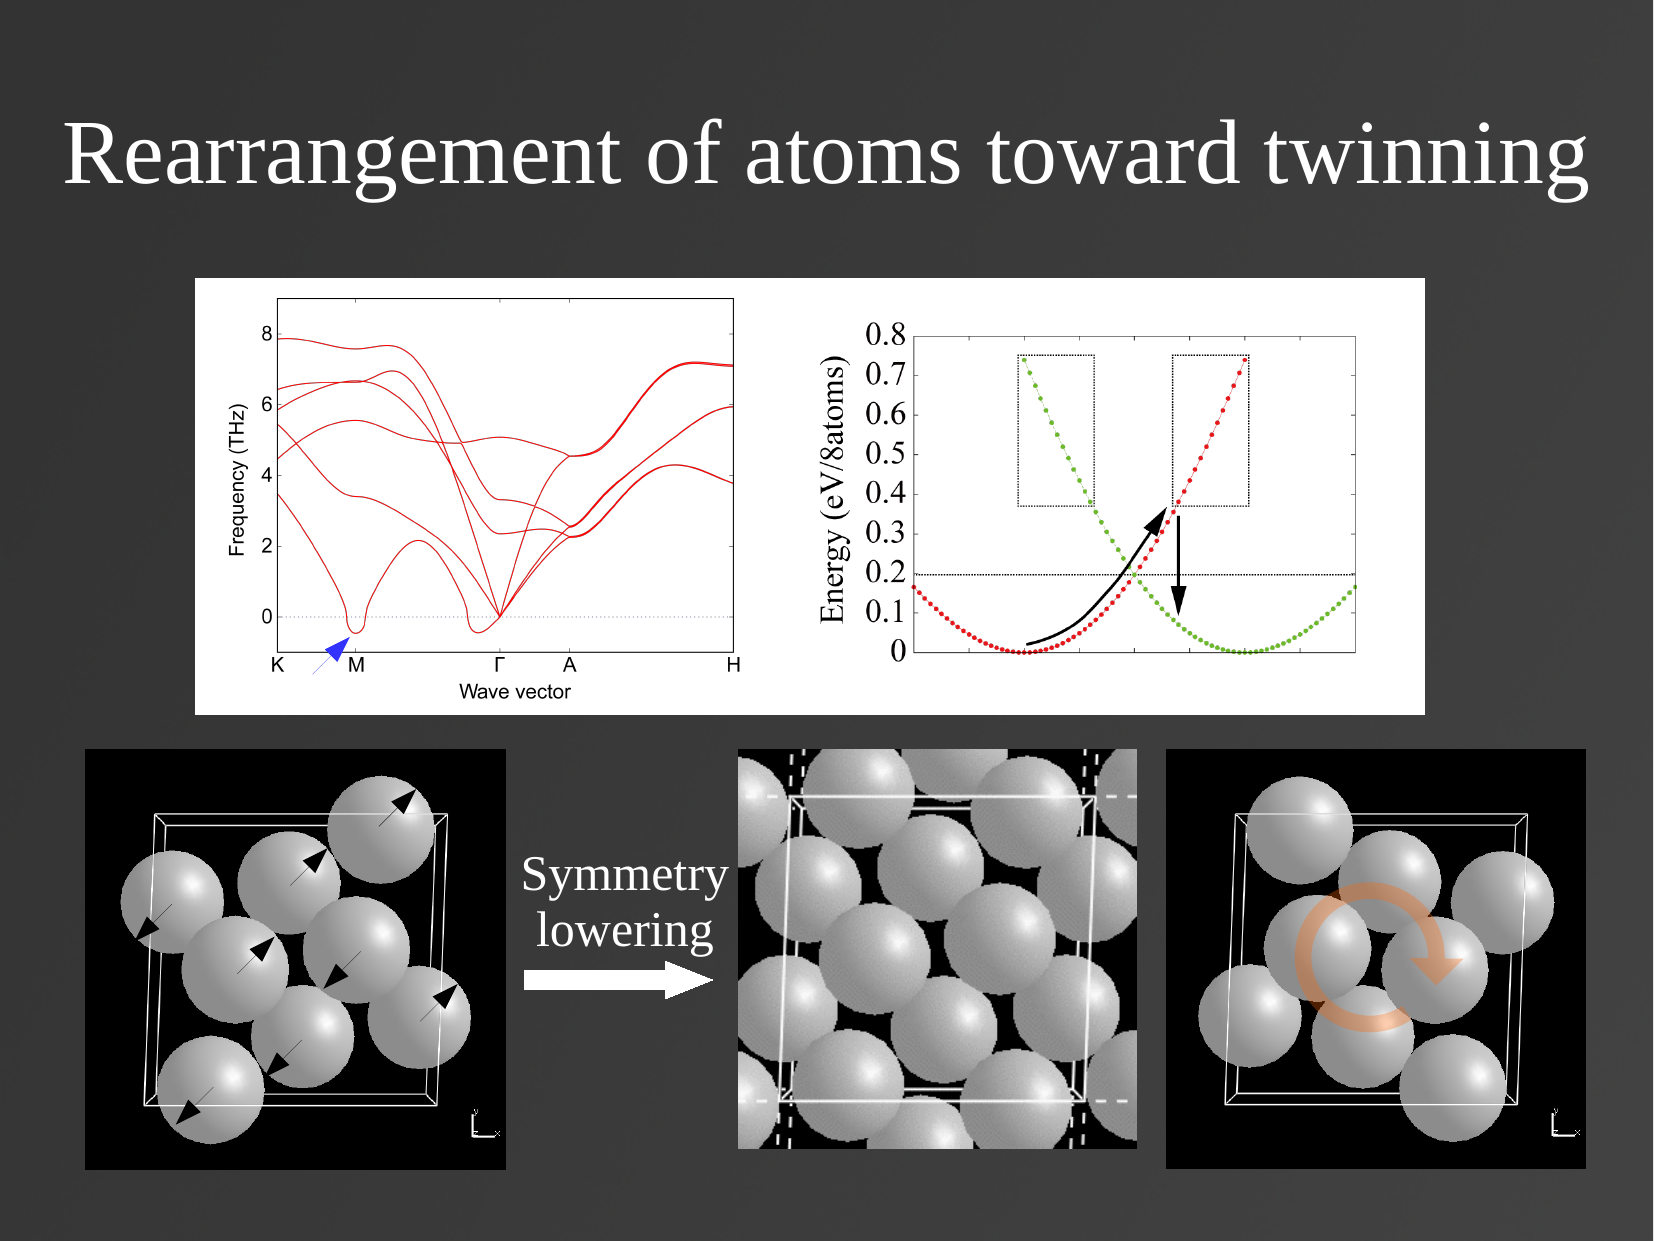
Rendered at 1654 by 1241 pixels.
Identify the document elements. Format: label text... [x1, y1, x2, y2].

picture [0, 0, 1654, 1241]
title Rearrangement of atoms toward twinning [61, 56, 1594, 250]
text_box [1294, 882, 1464, 1033]
text_box Symmetry lowering [505, 838, 738, 965]
text_box [524, 965, 713, 999]
text_box [195, 278, 1425, 715]
